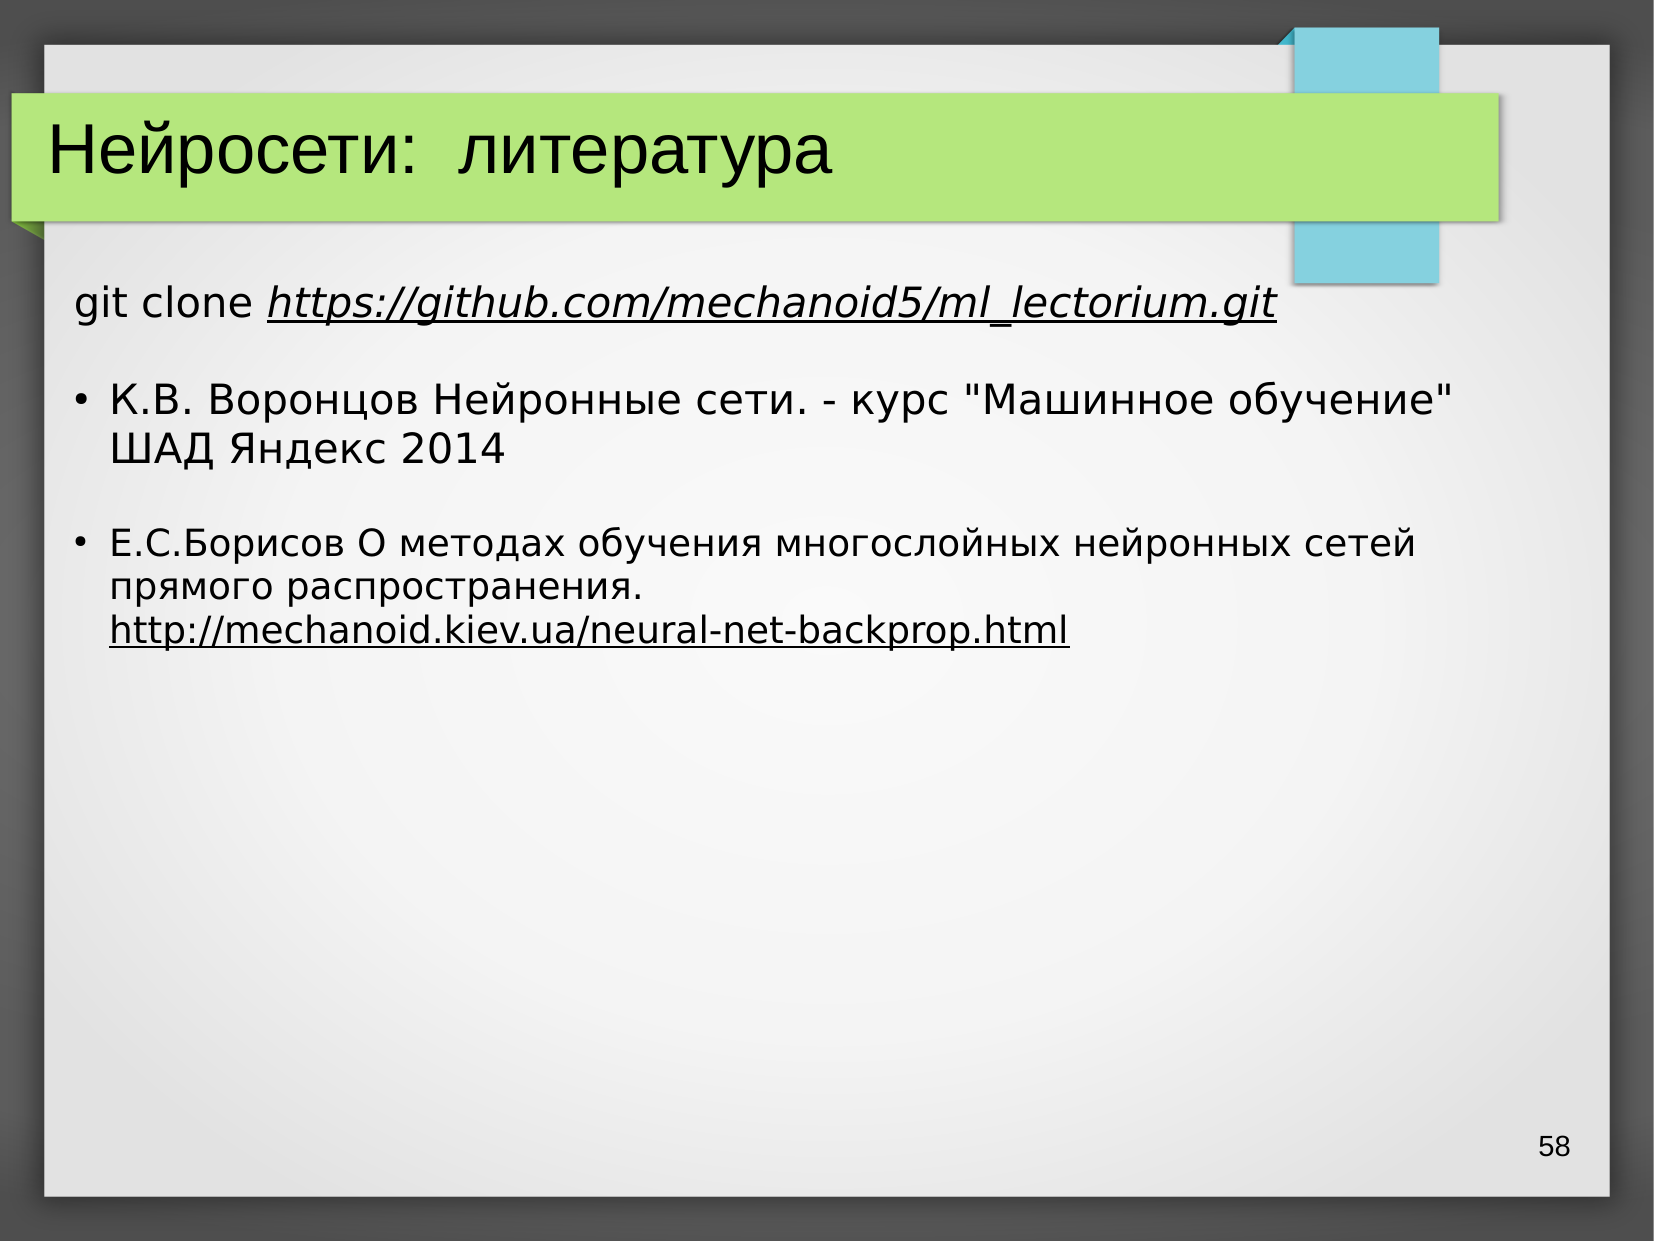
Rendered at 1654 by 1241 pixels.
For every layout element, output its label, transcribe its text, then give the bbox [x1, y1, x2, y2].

title Нейросети: литература [47, 96, 1536, 201]
text_box git clone https://github.com/mechanoid5/ml_lectorium.git К.В. Воронцов Нейронные сети. - курс "Машинное обучение" ШАД Яндекс 2014 Е.С.Борисов О методах обучения многослойных нейронных сетей прямого распространения. http://mechanoid.kiev.ua/neural-net-backprop.html [59, 271, 1489, 815]
picture [0, 0, 1654, 1241]
